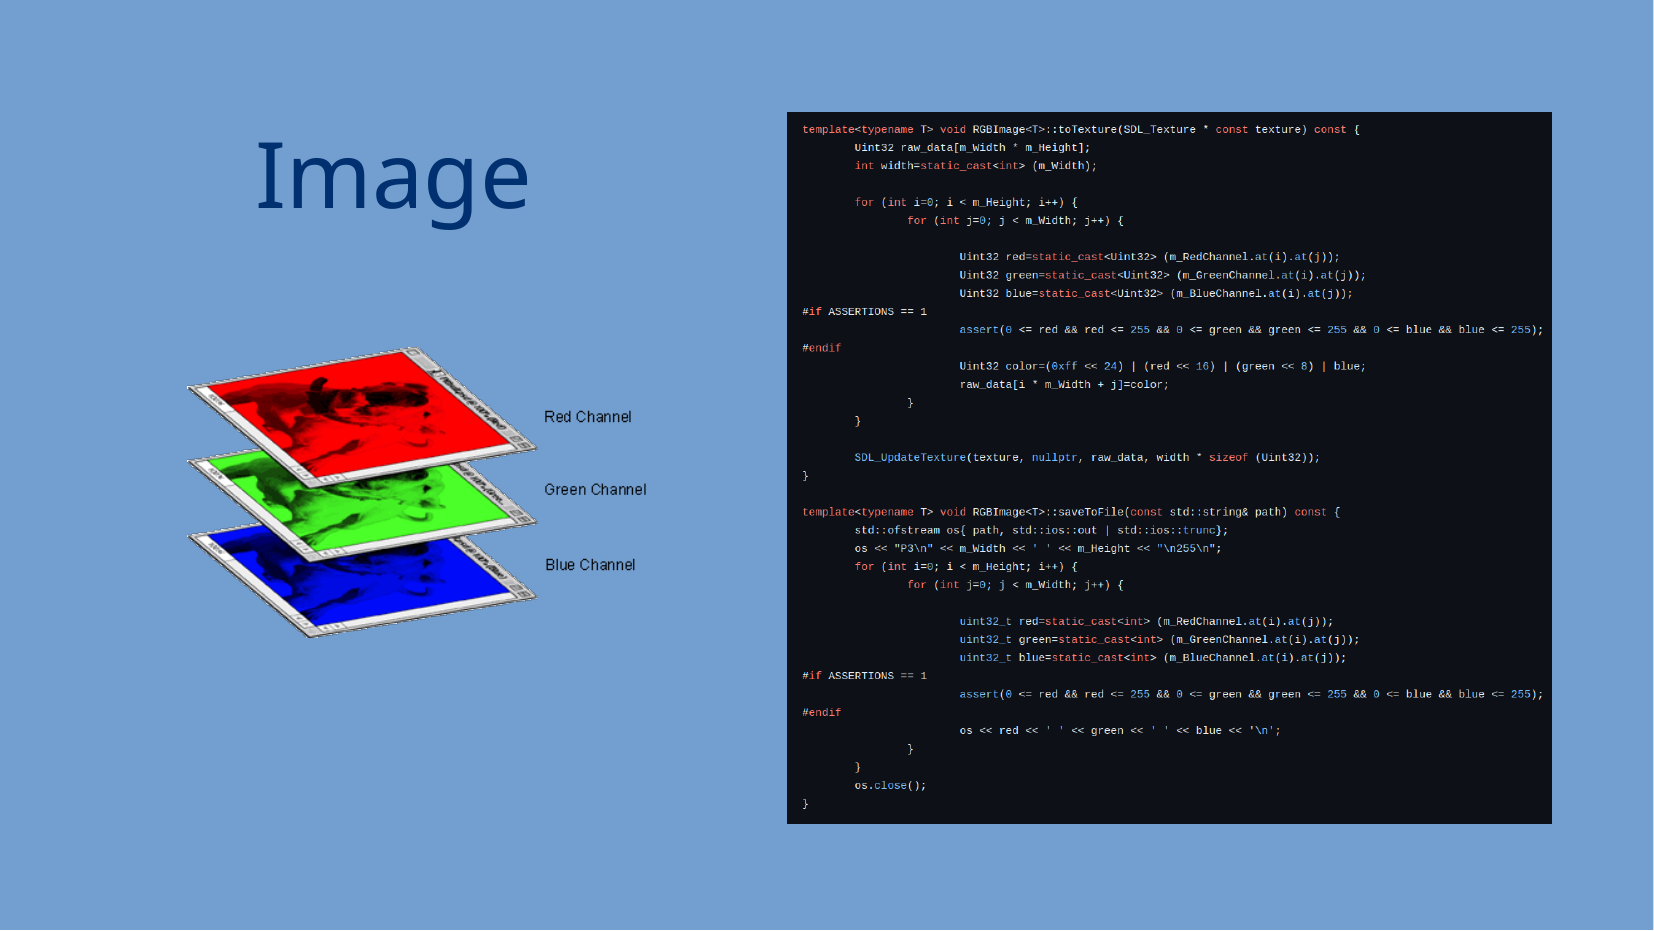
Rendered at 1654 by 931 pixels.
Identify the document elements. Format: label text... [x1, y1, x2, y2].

title Image [150, 112, 638, 235]
picture [187, 347, 657, 638]
picture [787, 112, 1552, 824]
